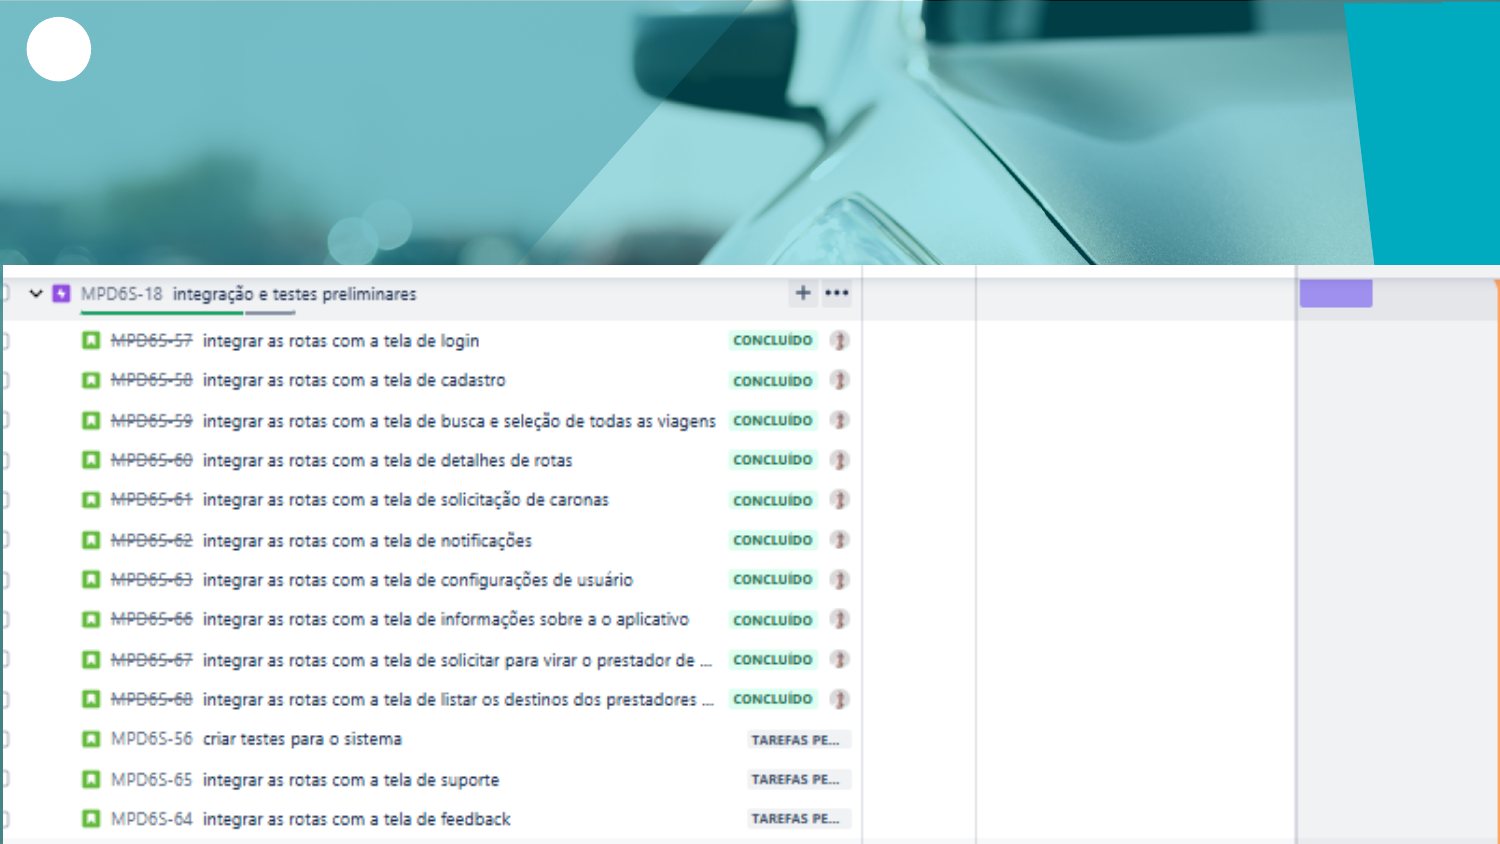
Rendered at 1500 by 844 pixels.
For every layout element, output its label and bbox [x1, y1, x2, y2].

picture [0, 0, 1500, 844]
text_box [27, 17, 91, 81]
